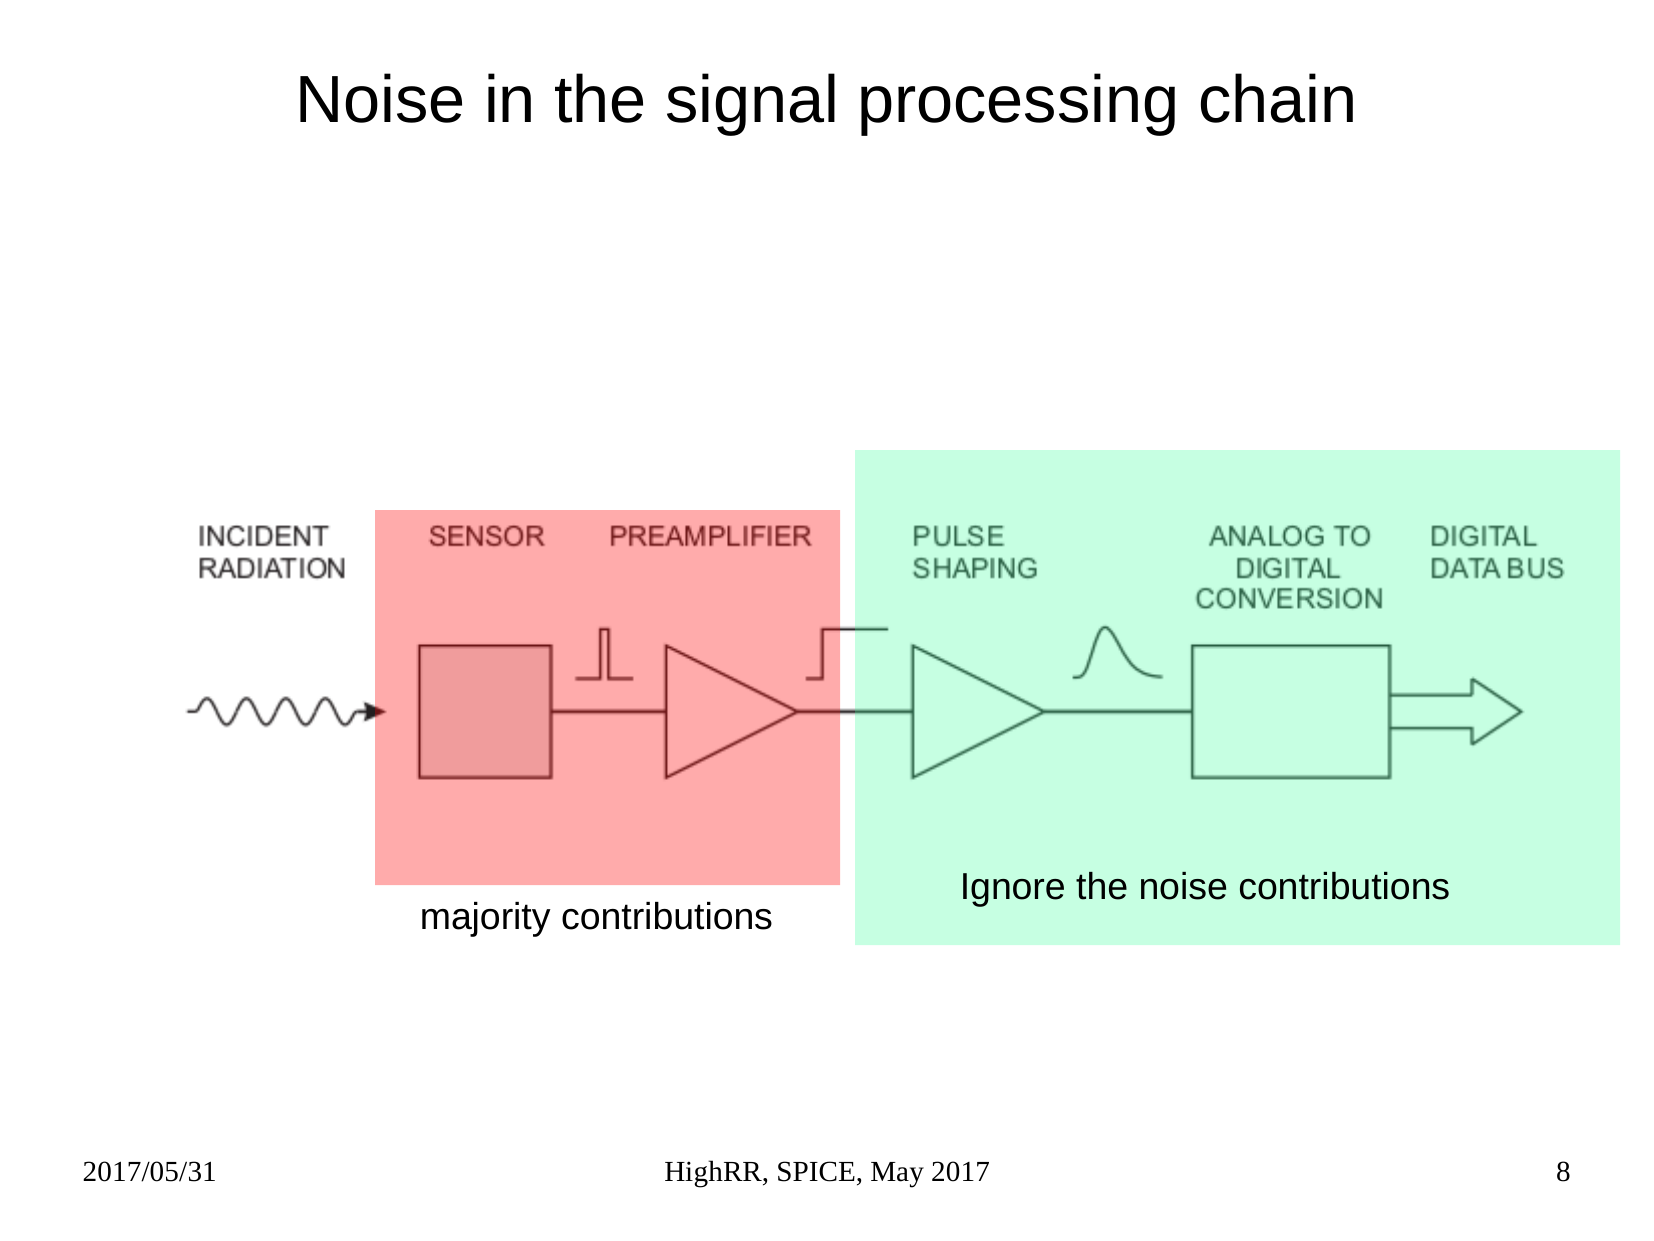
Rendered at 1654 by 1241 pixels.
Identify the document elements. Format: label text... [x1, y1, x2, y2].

text_box majority contributions [405, 888, 822, 946]
title Noise in the signal processing chain [82, 49, 1571, 151]
picture [120, 486, 855, 812]
text_box Ignore the noise contributions [945, 858, 1606, 916]
text_box [375, 510, 841, 886]
text_box [855, 450, 1621, 946]
